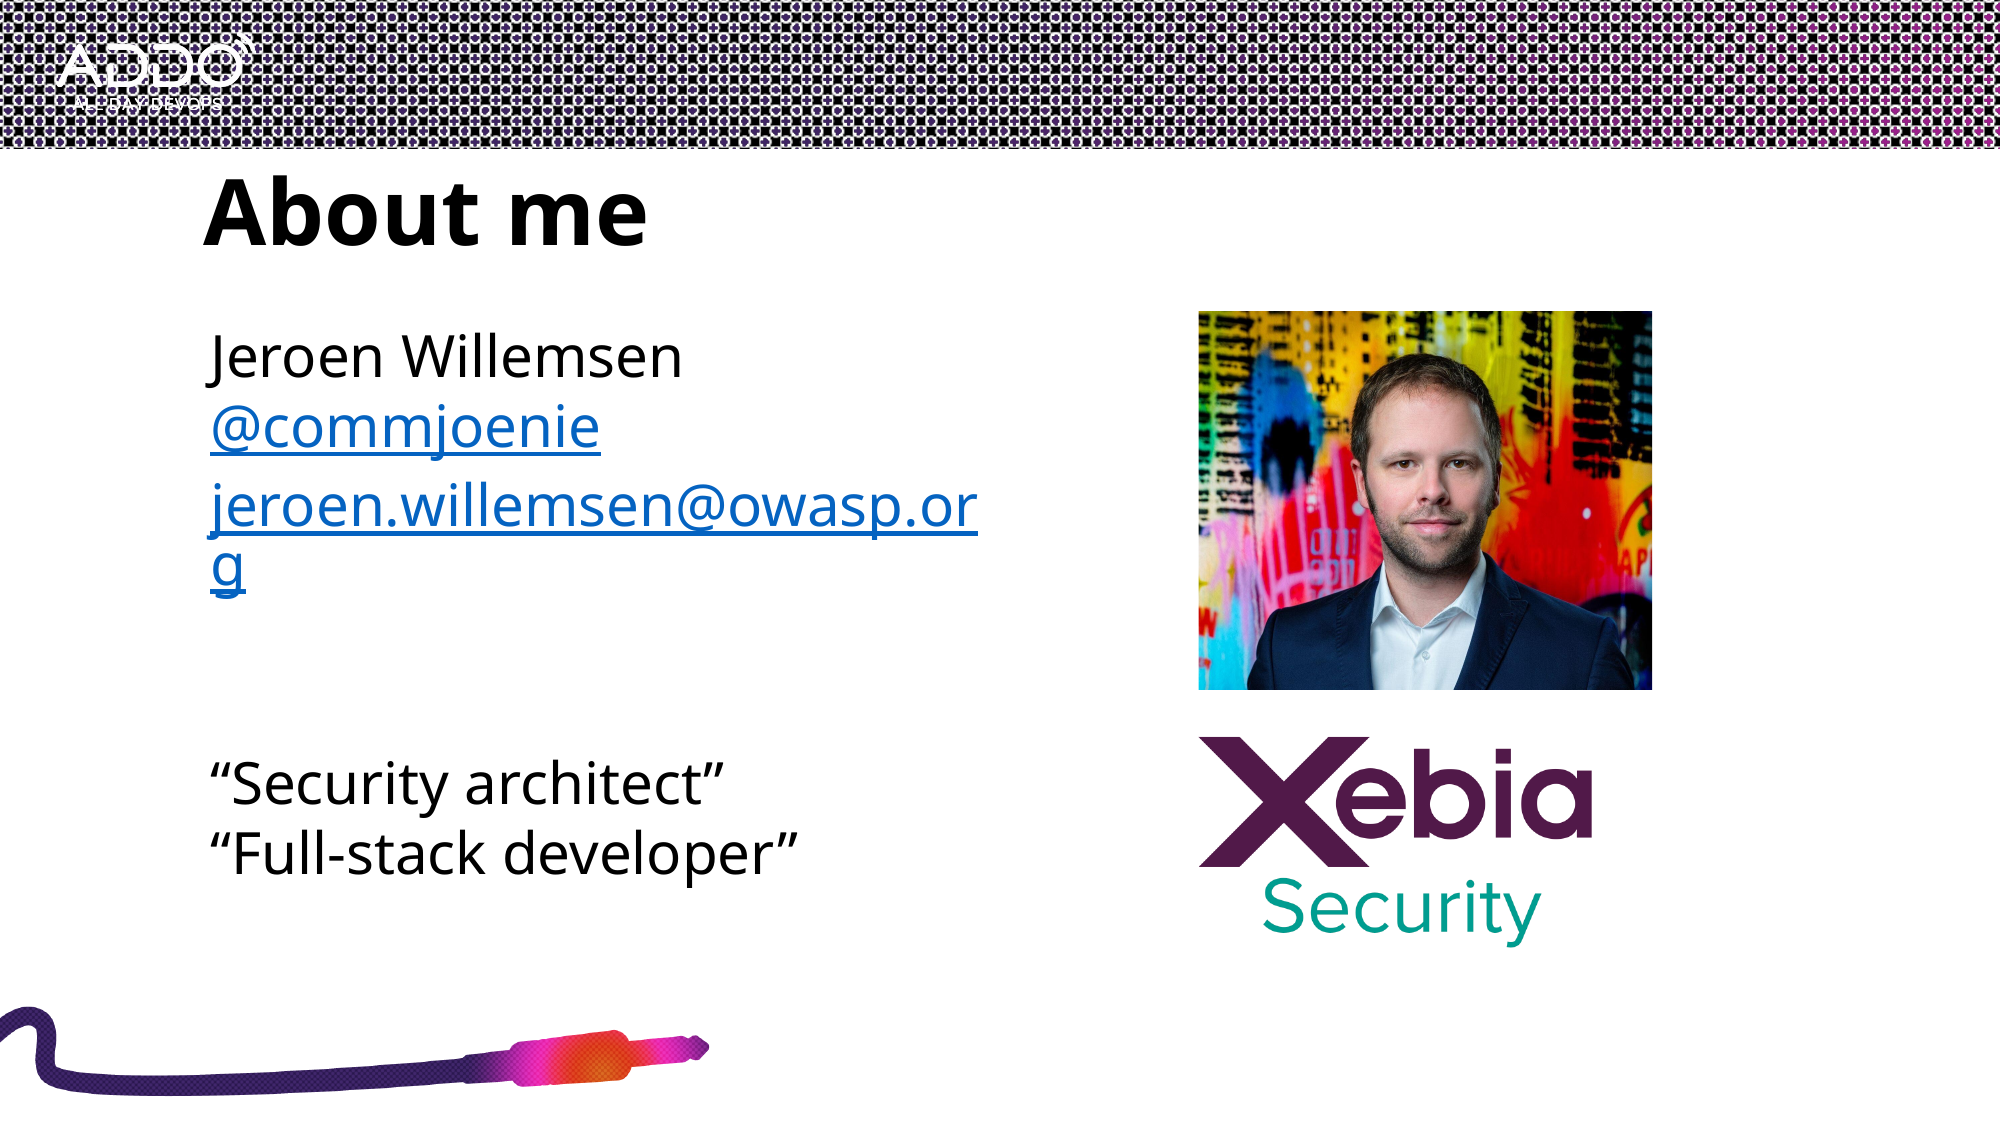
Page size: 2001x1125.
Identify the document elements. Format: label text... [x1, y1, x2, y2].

picture [0, 0, 2000, 149]
title About me [188, 158, 1658, 343]
text_box Jeroen Willemsen @commjoenie jeroen.willemsen@owasp.org “Security architect” “Full-stack developer” [195, 311, 1000, 822]
picture [1198, 311, 1653, 690]
picture [1198, 736, 1615, 959]
